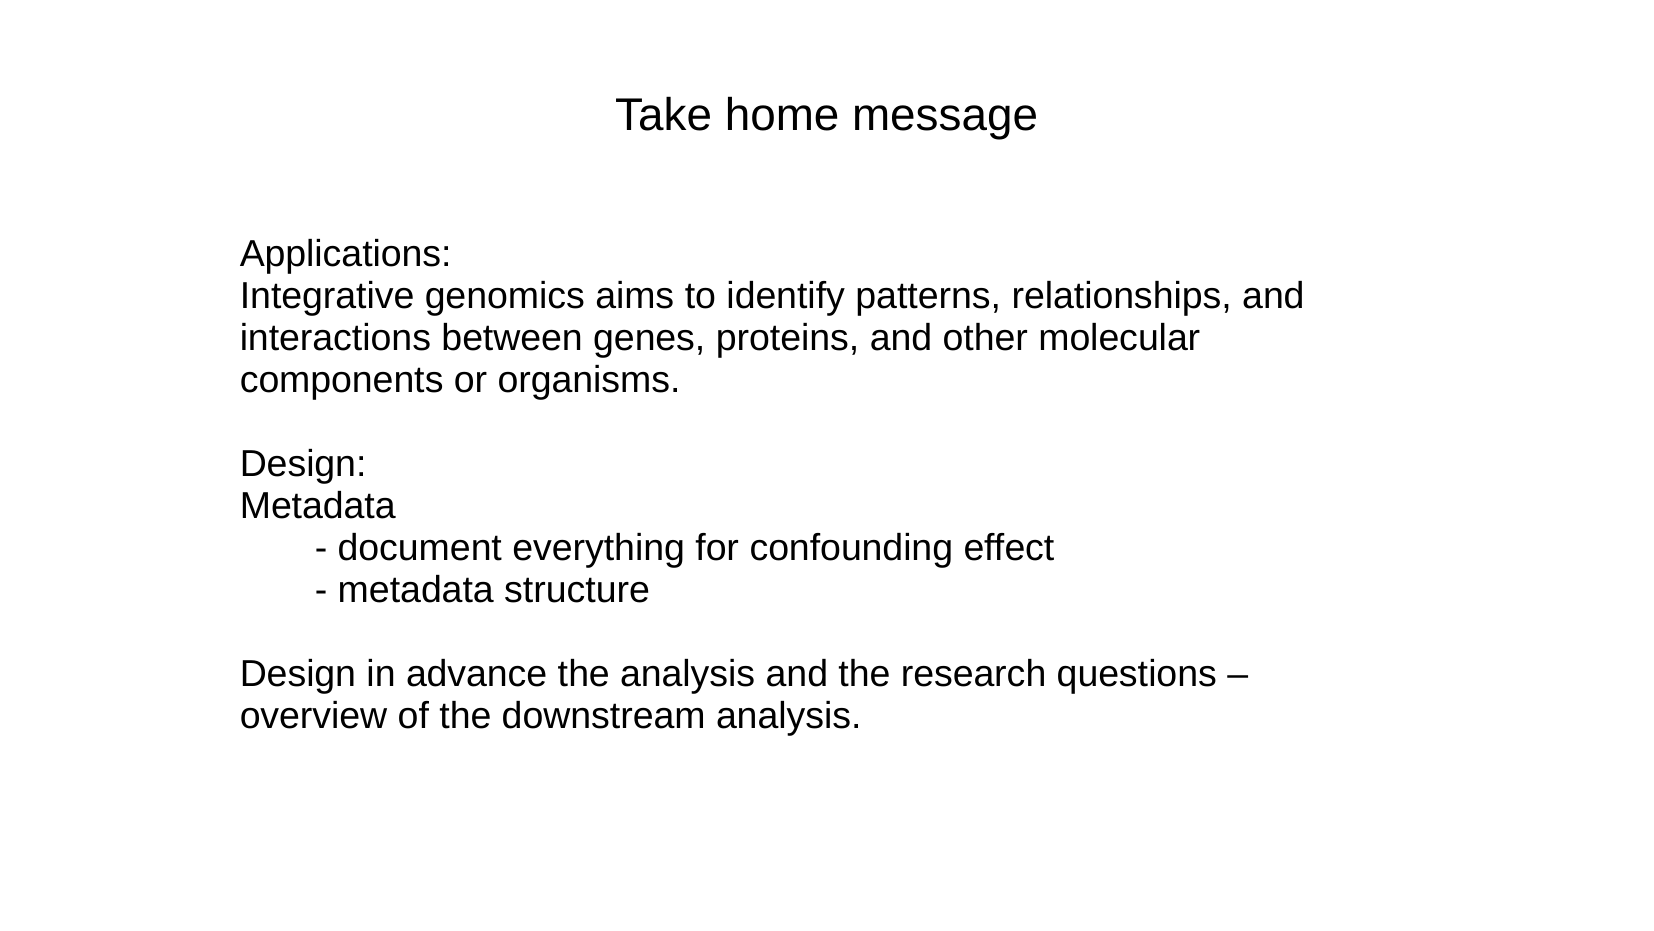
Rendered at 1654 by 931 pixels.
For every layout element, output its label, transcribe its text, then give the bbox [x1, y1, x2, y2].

text_box Applications: Integrative genomics aims to identify patterns, relationships, and interactions between genes, proteins, and other molecular components or organisms. Design: Metadata - document everything for confounding effect - metadata structure Design in advance the analysis and the research questions – overview of the downstream analysis. [225, 225, 1351, 828]
title Take home message [82, 37, 1571, 193]
